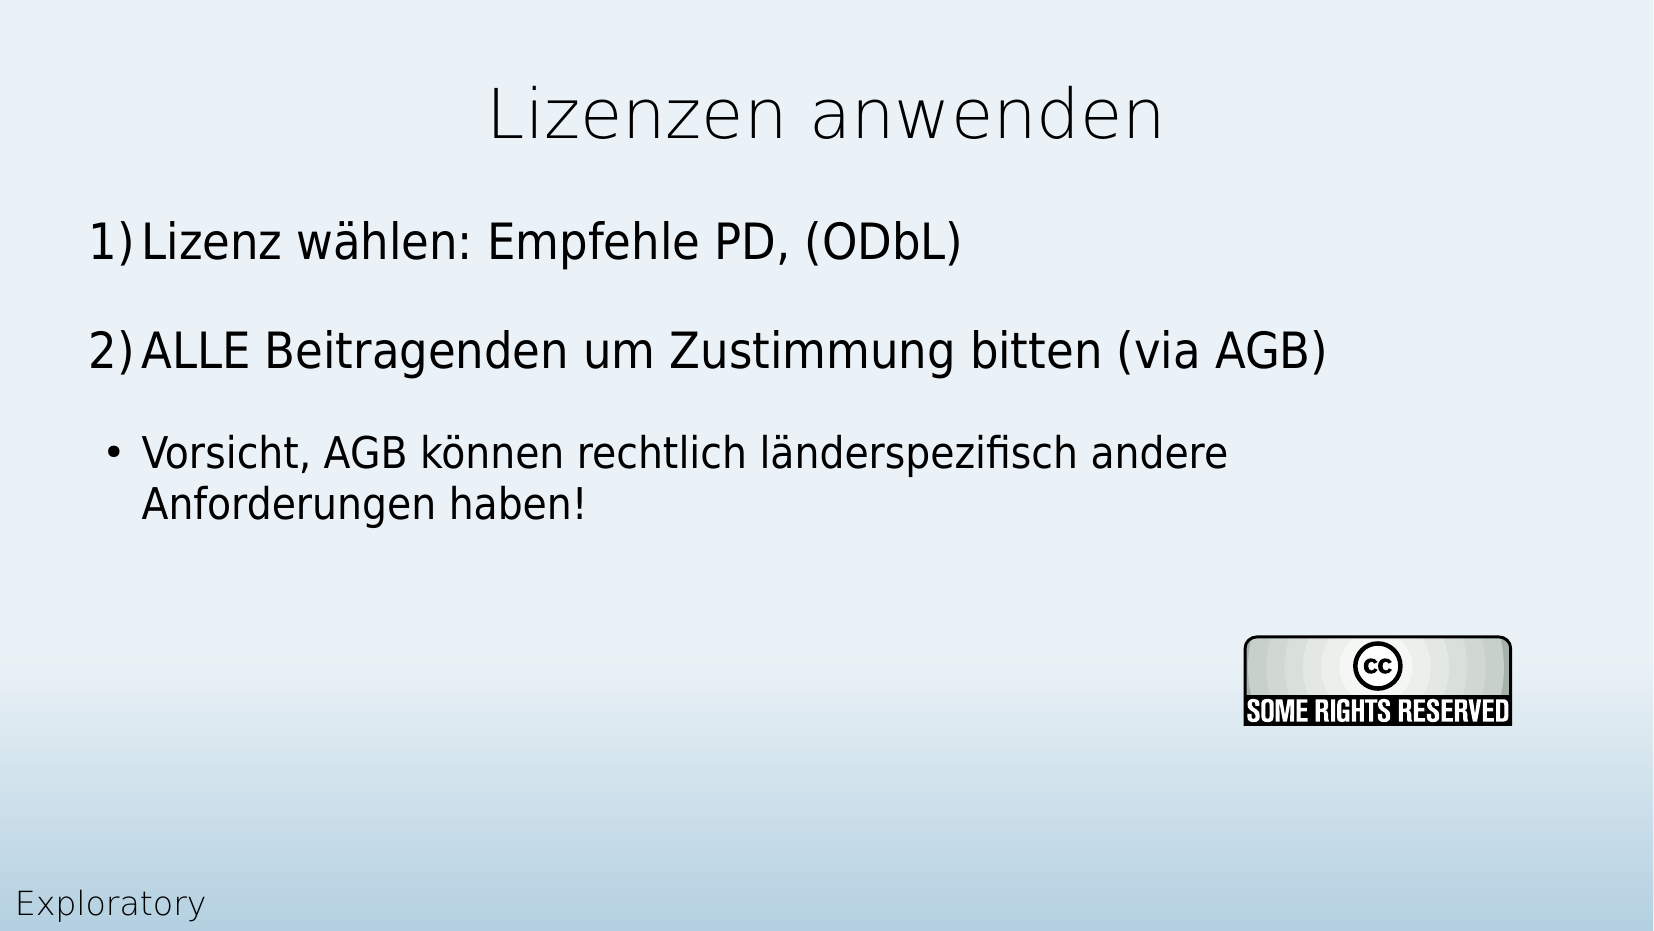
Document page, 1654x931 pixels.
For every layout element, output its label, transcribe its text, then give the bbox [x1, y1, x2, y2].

title Lizenzen anwenden [82, 37, 1571, 193]
list Lizenz wählen: Empfehle PD, (ODbL) ALLE Beitragenden um Zustimmung bitten (via AGB) Vorsicht, AGB können rechtlich länderspezifisch andere Anforderungen haben! [70, 212, 1536, 815]
picture [1228, 519, 1524, 815]
